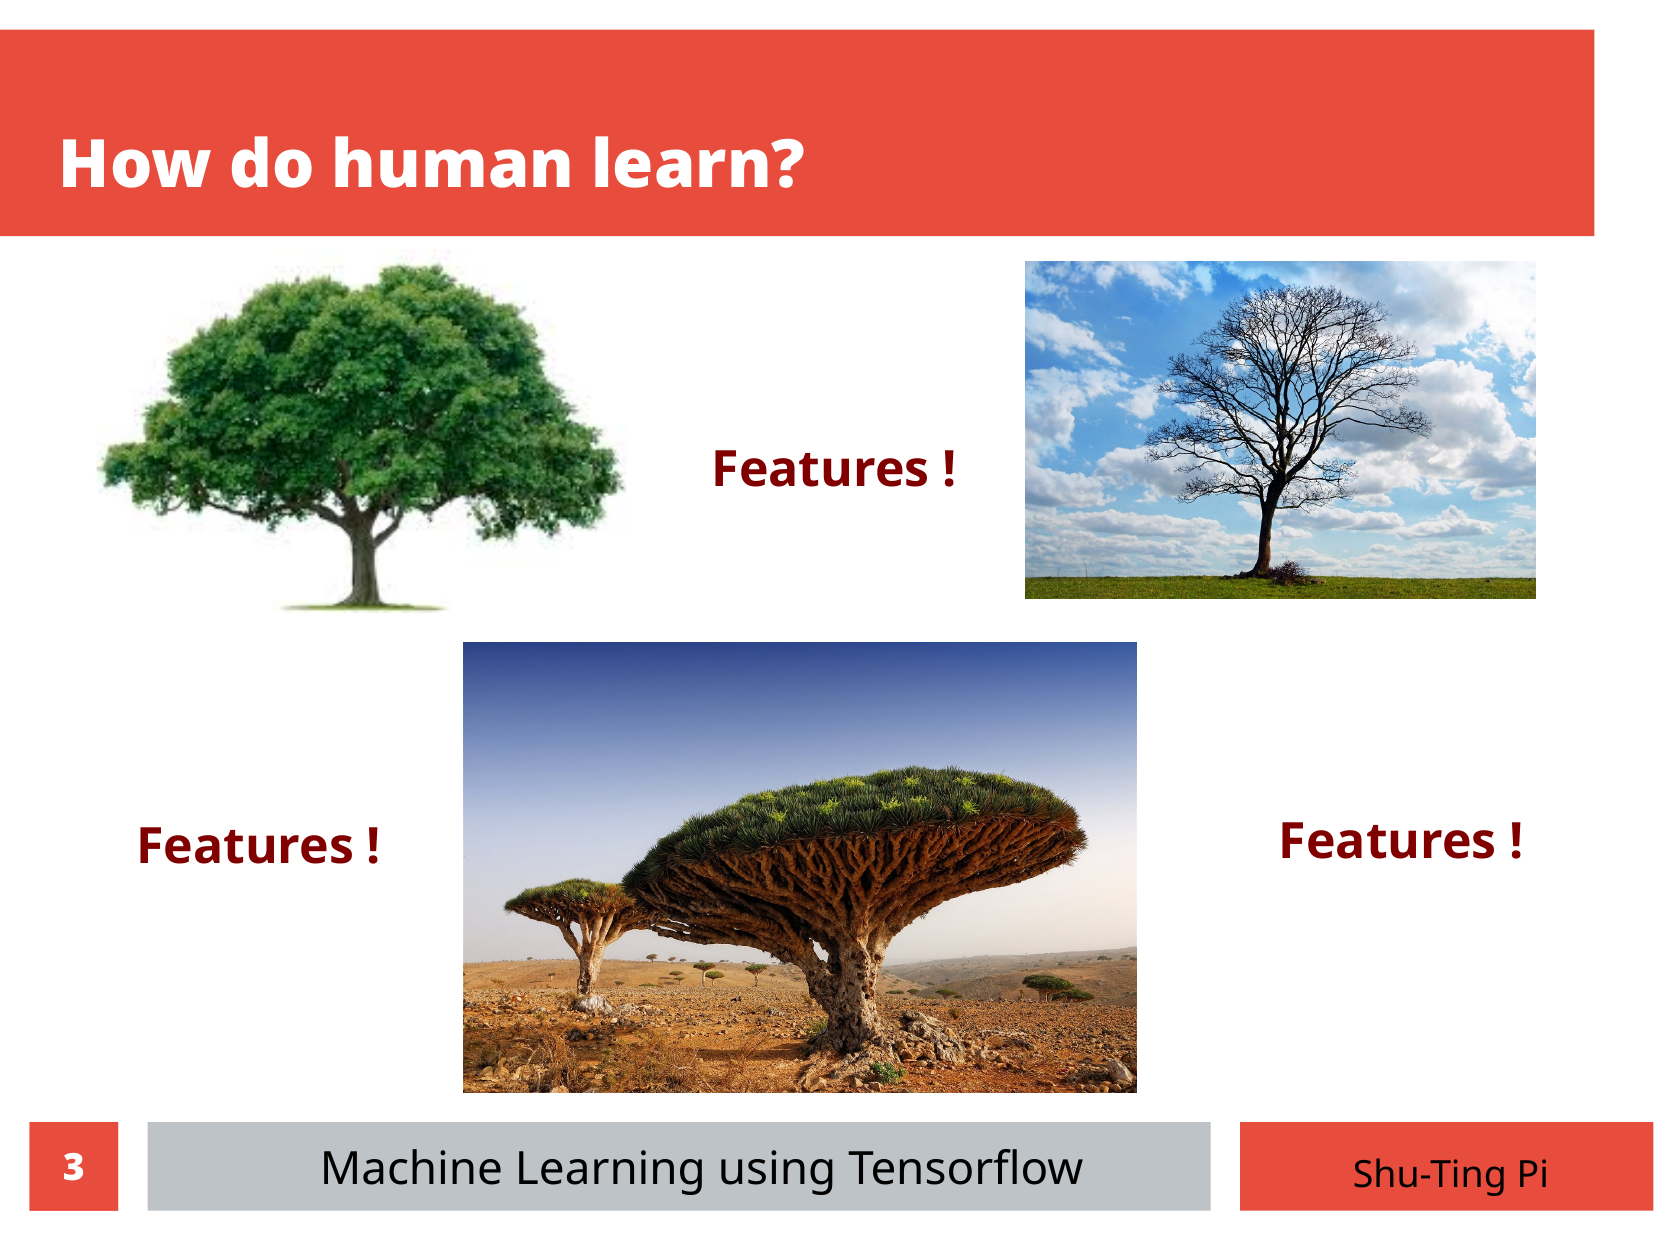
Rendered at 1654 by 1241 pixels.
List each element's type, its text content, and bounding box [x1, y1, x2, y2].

text_box Machine Learning using Tensorflow [305, 1128, 1191, 1241]
text_box Shu-Ting Pi [1338, 1140, 1548, 1203]
picture [1025, 261, 1536, 599]
title How do human learn? [59, 59, 1595, 207]
picture [463, 642, 1137, 1093]
text_box Features ! [1264, 797, 1516, 876]
picture [27, 249, 699, 613]
text_box Features ! [696, 426, 949, 504]
text_box Features ! [121, 802, 373, 881]
